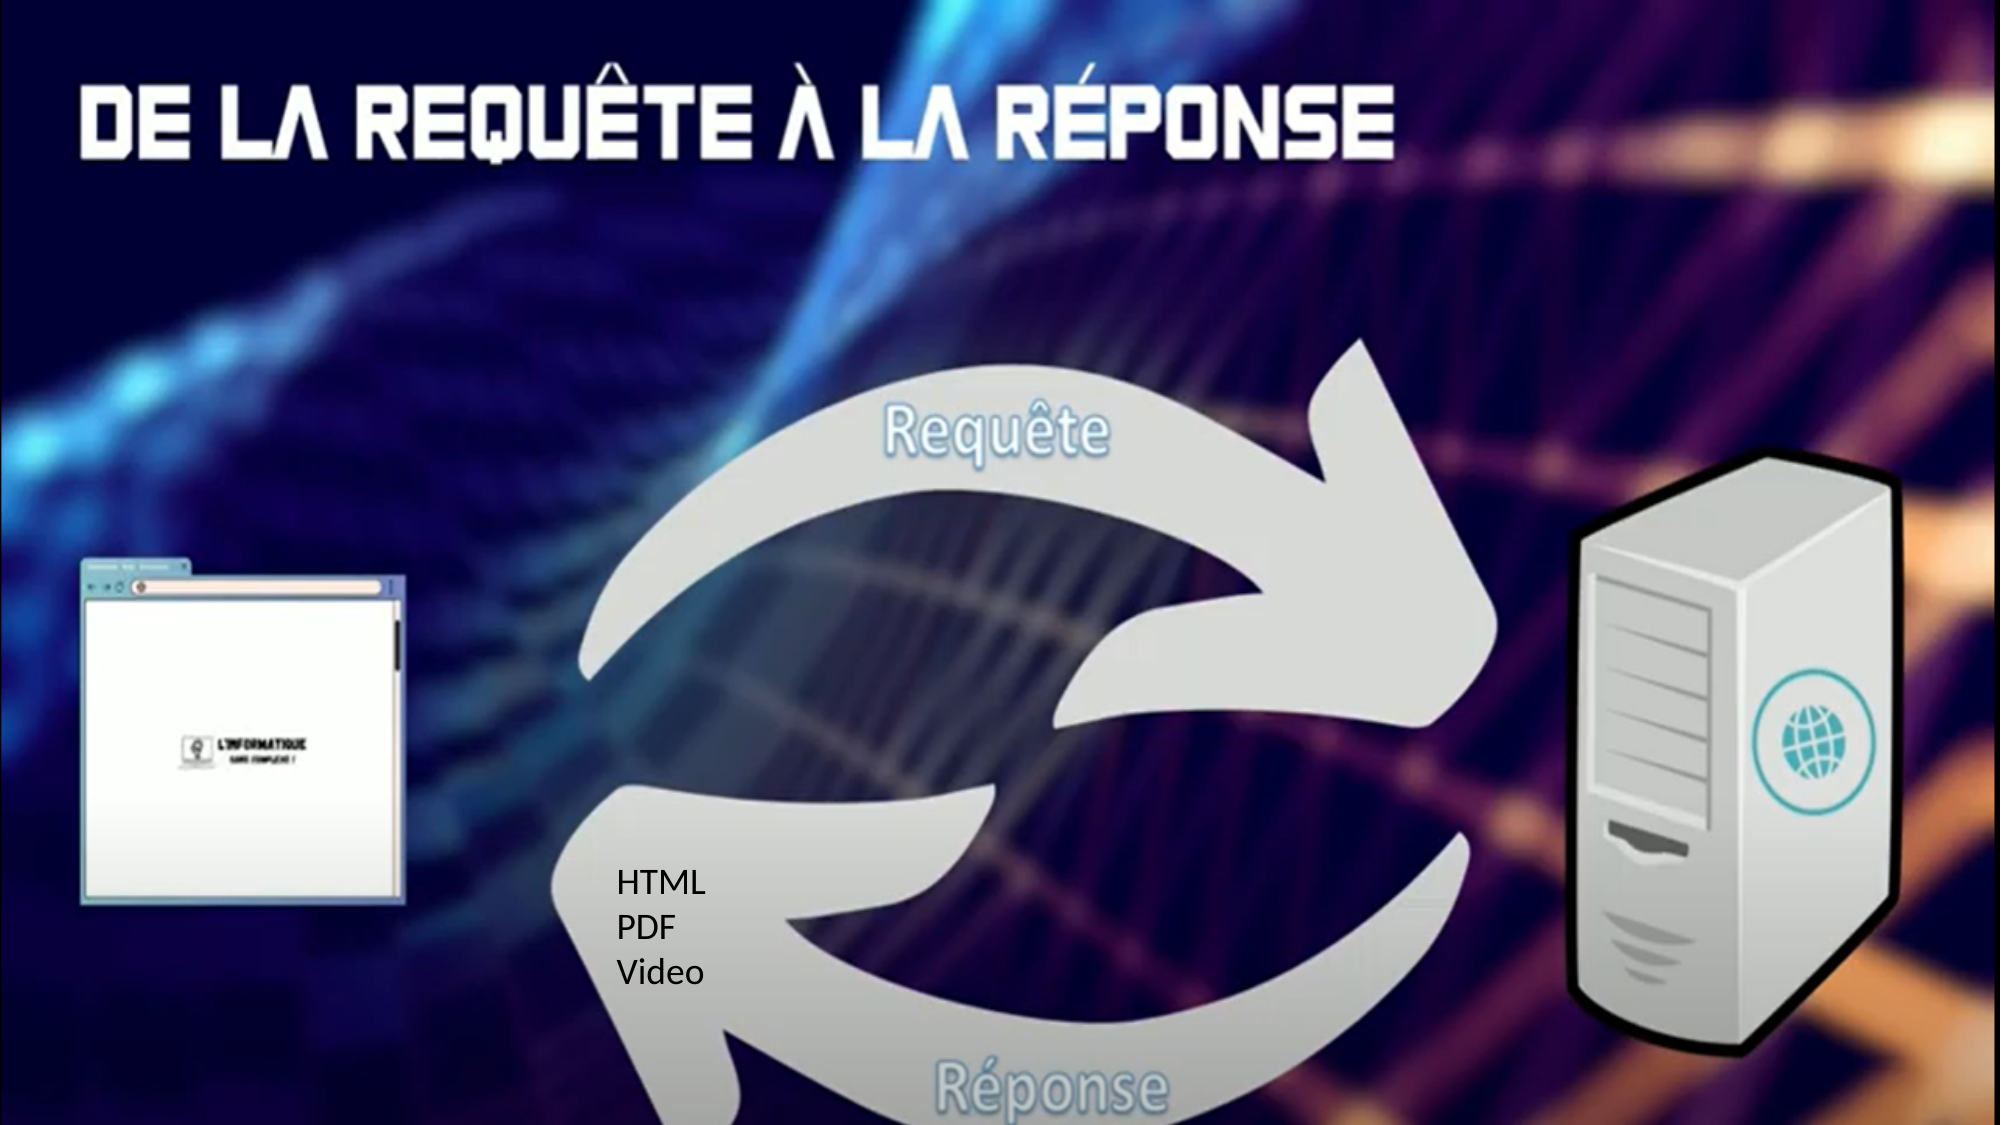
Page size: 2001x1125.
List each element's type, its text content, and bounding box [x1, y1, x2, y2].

text_box HTML PDF Video [601, 849, 1066, 1001]
picture [0, 0, 2000, 1125]
